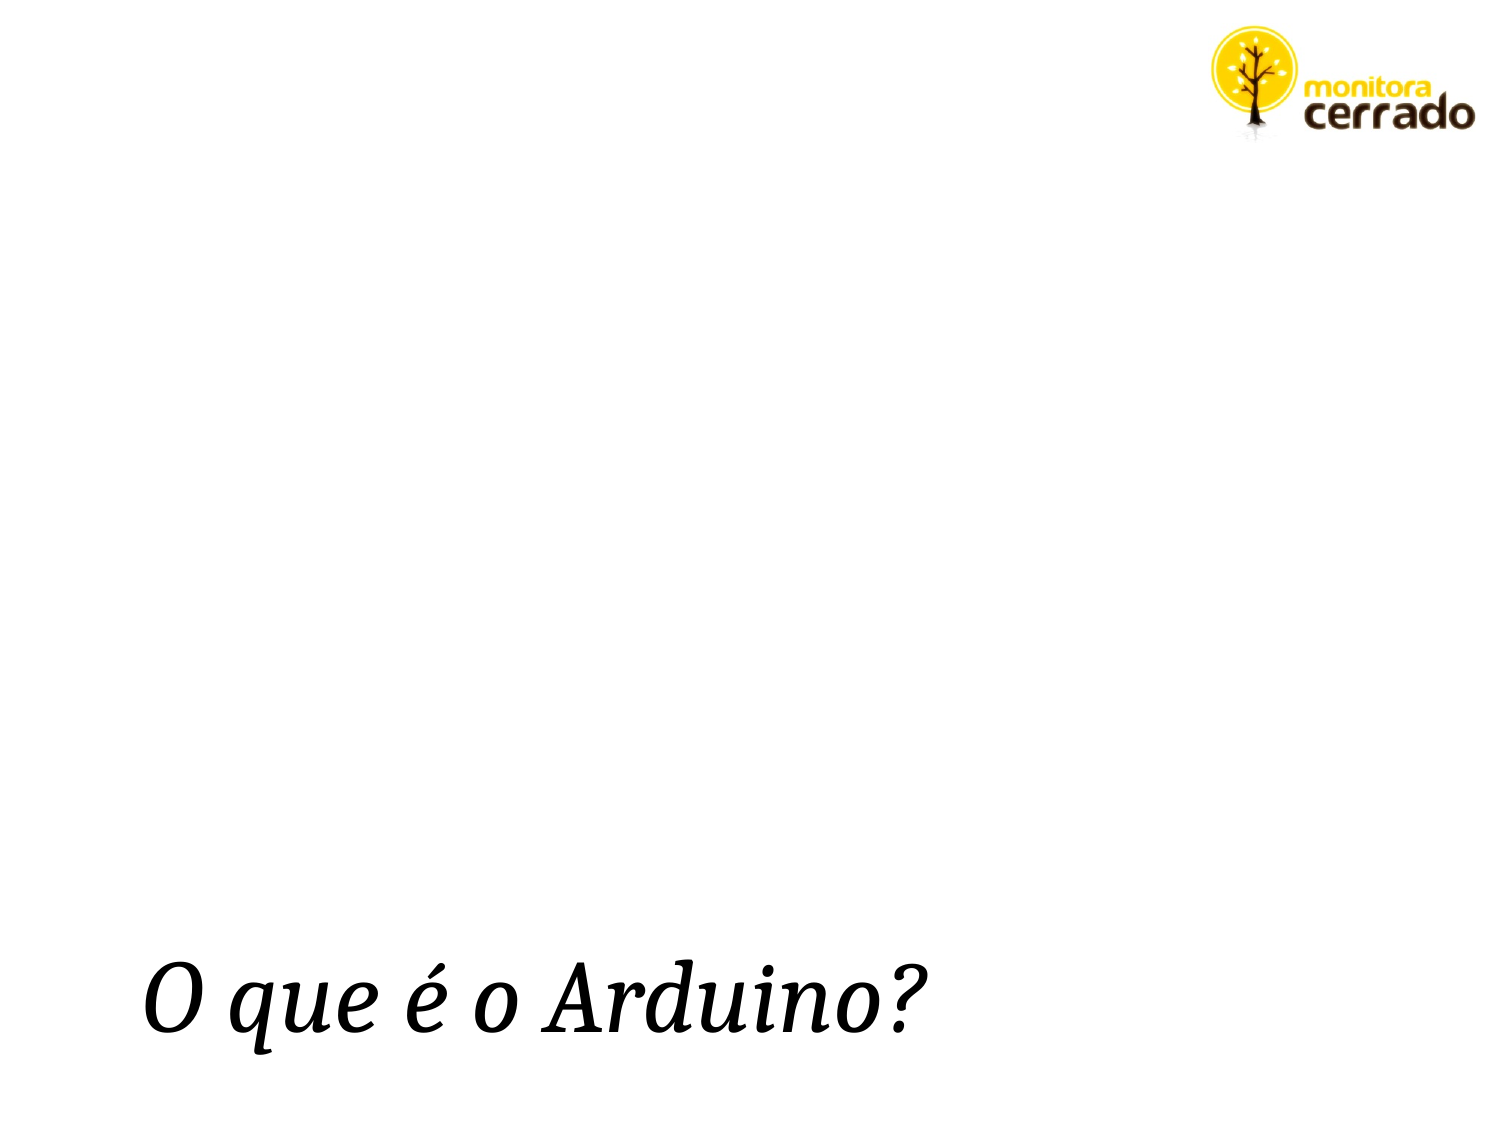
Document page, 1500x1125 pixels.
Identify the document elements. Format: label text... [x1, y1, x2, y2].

text_box O que é o Arduino? [128, 921, 943, 1061]
picture [1208, 23, 1476, 143]
